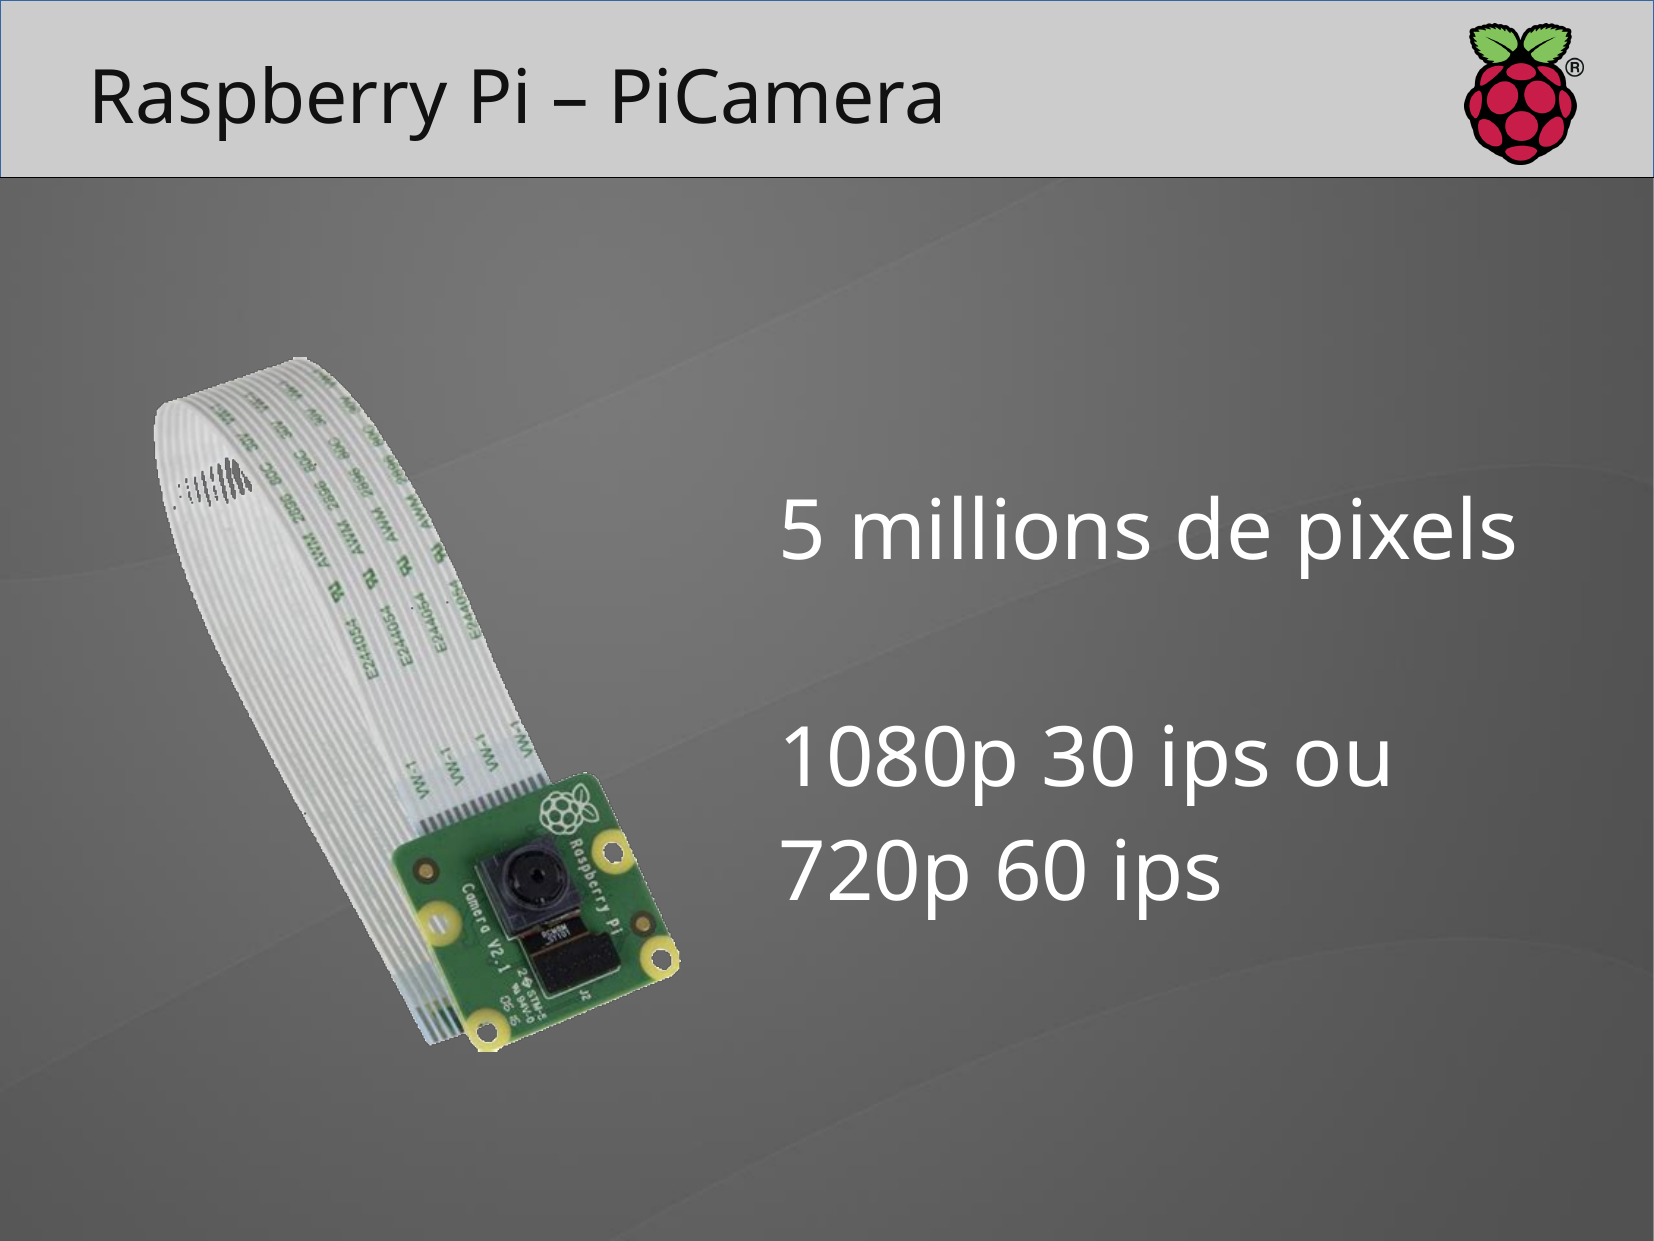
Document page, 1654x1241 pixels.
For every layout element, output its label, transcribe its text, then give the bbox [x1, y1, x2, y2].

text_box 5 millions de pixels 1080p 30 ips ou 720p 60 ips [764, 463, 1627, 1158]
text_box Raspberry Pi – PiCamera [0, 35, 1123, 254]
picture [1464, 23, 1584, 165]
picture [0, 178, 1654, 1241]
text_box [0, 0, 1654, 177]
